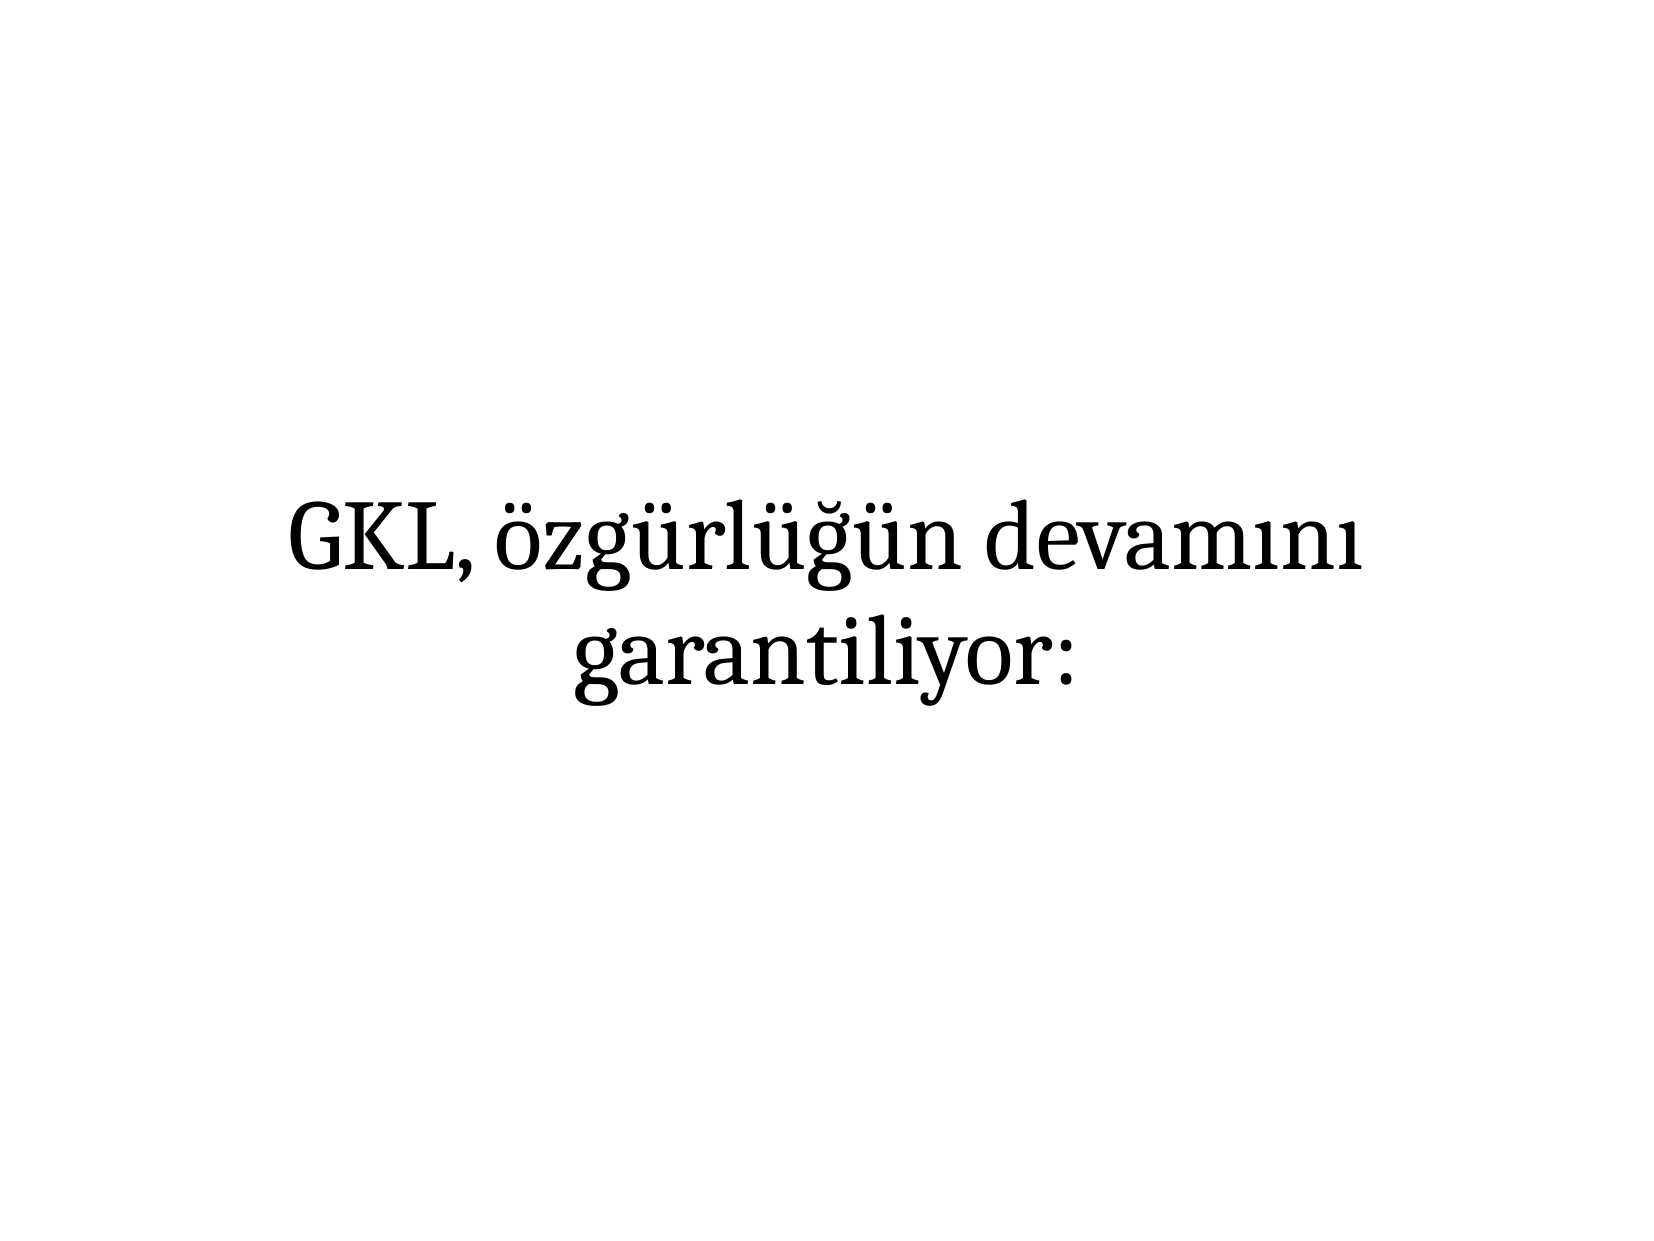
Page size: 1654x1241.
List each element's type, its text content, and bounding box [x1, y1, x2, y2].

title GKL, özgürlüğün devamını garantiliyor: [82, 281, 1571, 908]
